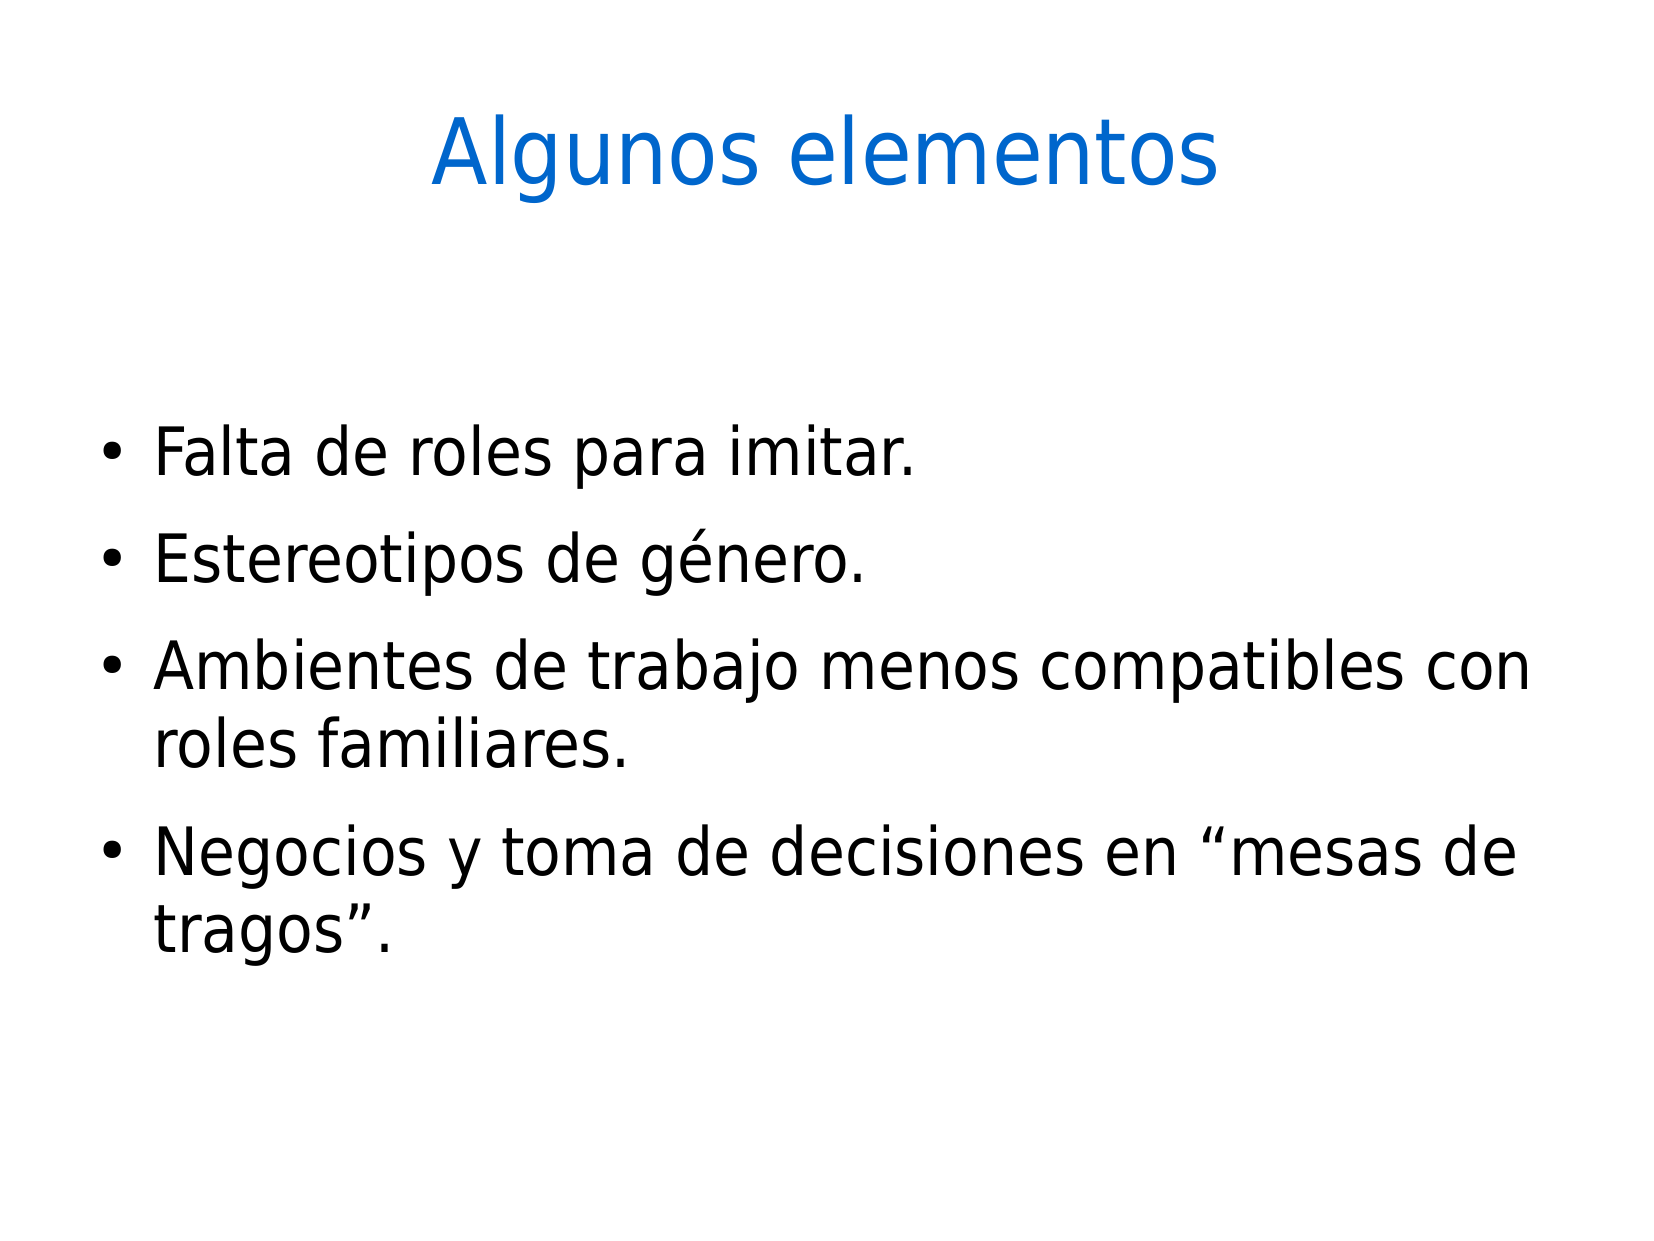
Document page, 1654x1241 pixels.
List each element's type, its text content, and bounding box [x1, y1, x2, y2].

list Falta de roles para imitar. Estereotipos de género. Ambientes de trabajo menos compatibles con roles familiares. Negocios y toma de decisiones en “mesas de tragos”. [82, 413, 1571, 1010]
title Algunos elementos [82, 49, 1571, 257]
